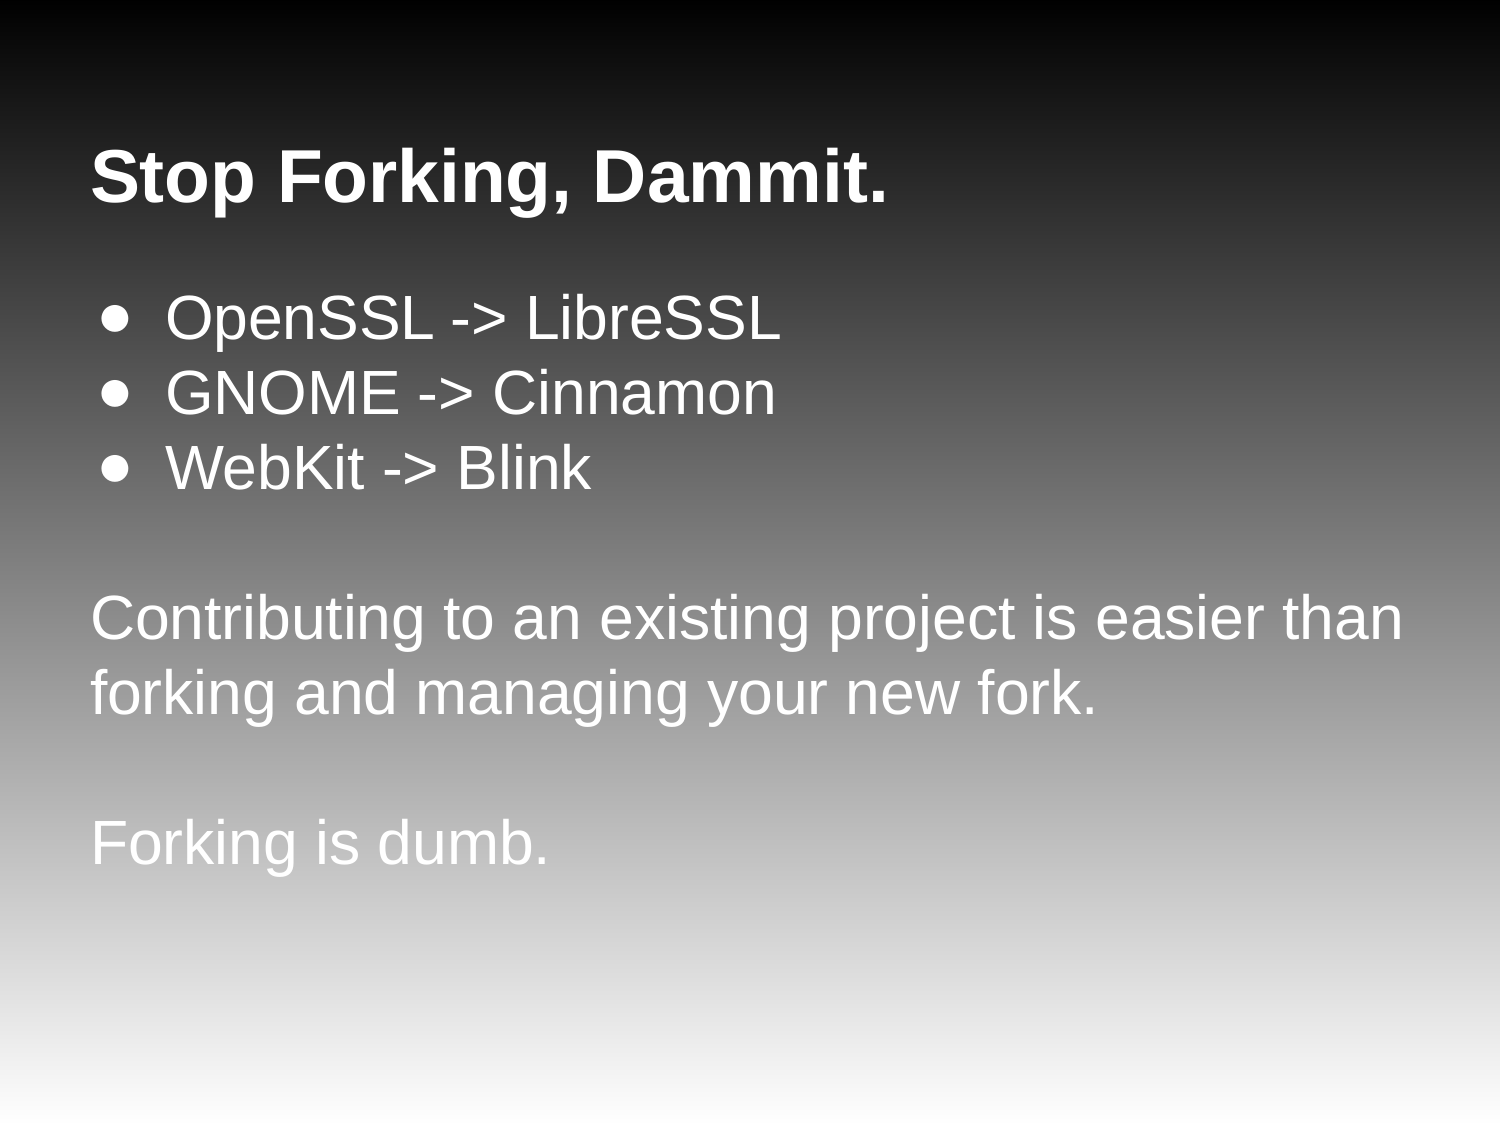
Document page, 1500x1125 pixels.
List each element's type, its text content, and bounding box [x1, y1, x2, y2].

list OpenSSL -> LibreSSL GNOME -> Cinnamon WebKit -> Blink Contributing to an existing project is easier than forking and managing your new fork. Forking is dumb. [75, 262, 1425, 1078]
title Stop Forking, Dammit. [75, 45, 1425, 233]
